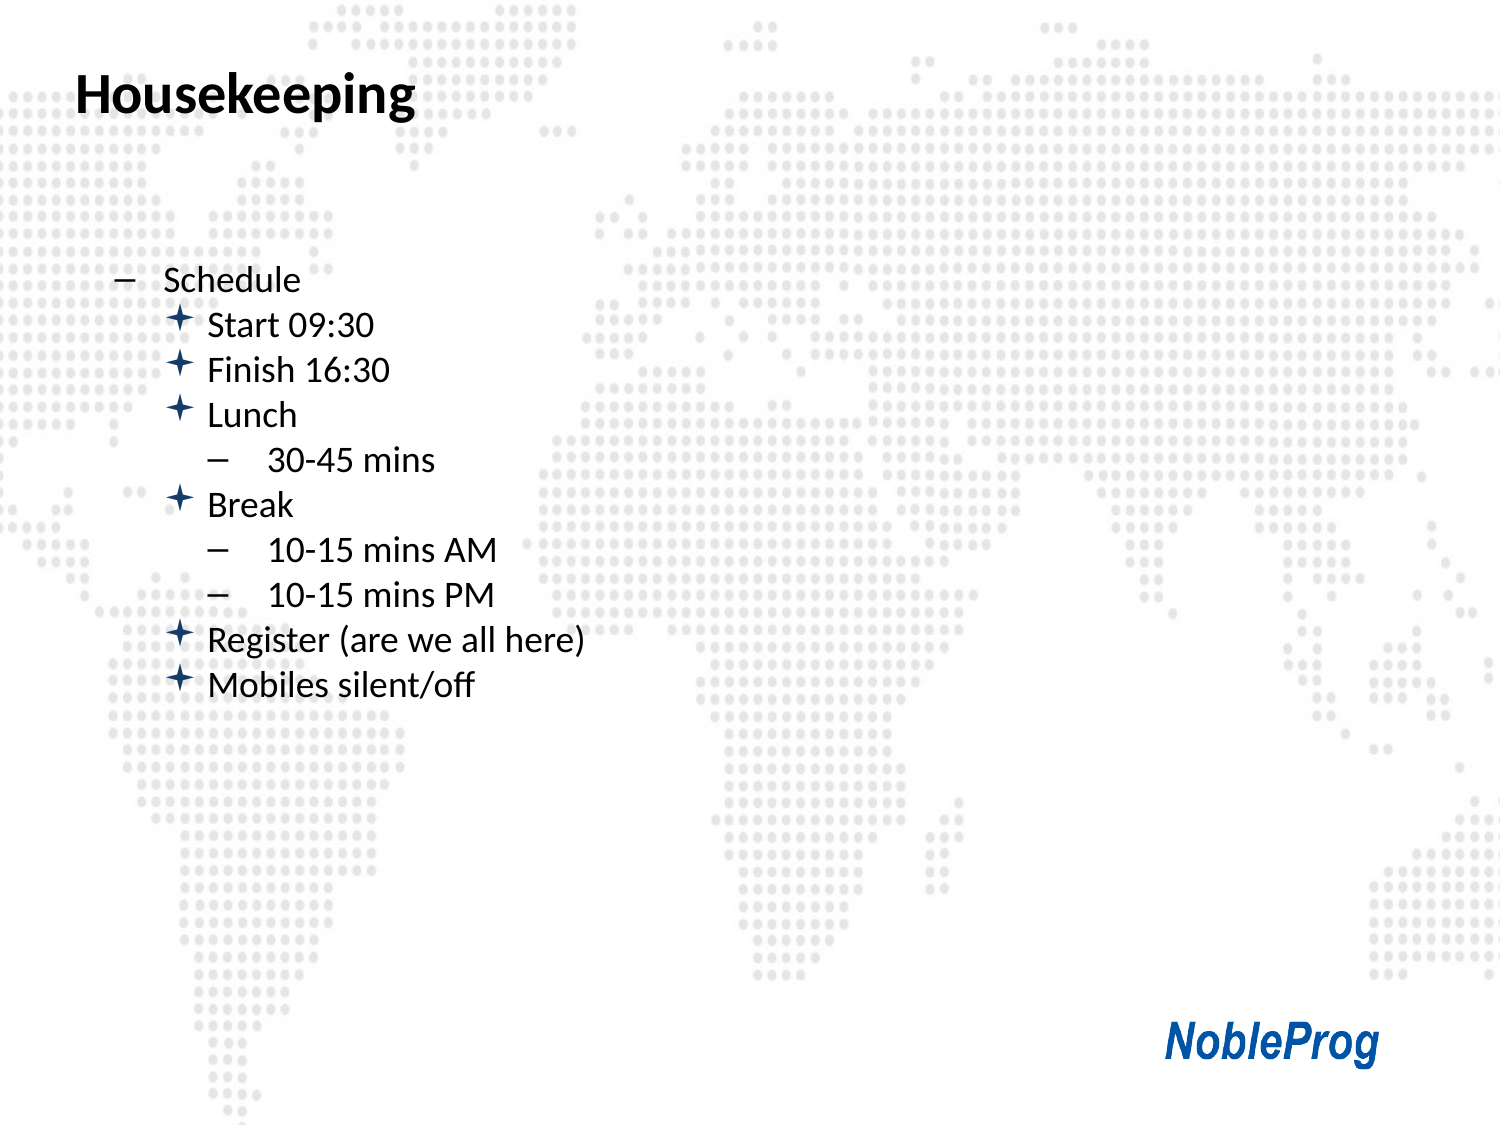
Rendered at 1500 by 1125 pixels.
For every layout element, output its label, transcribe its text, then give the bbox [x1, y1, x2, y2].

text_box Schedule Start 09:30 Finish 16:30 Lunch 30-45 mins Break 10-15 mins AM 10-15 mins PM Register (are we all here) Mobiles silent/off [75, 255, 1425, 952]
text_box Housekeeping [75, 55, 1425, 181]
picture [0, 0, 1500, 1125]
